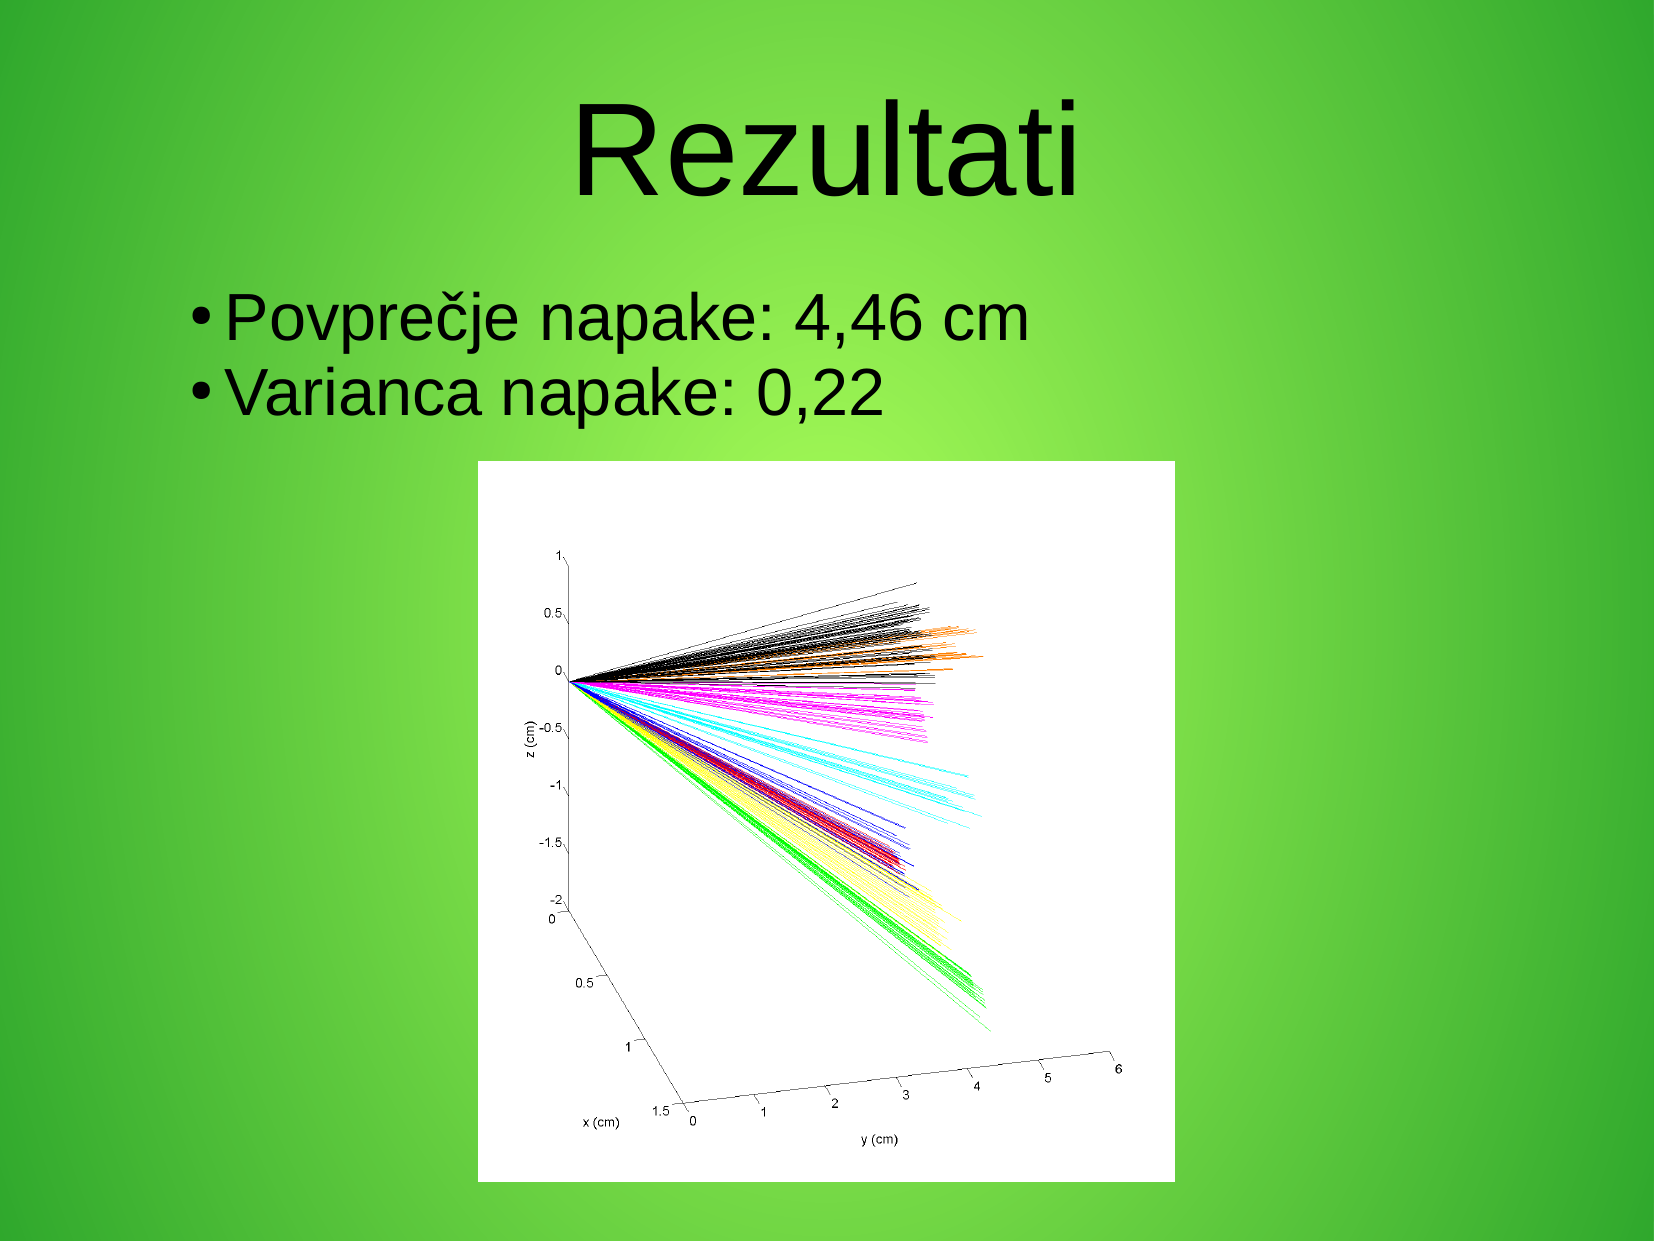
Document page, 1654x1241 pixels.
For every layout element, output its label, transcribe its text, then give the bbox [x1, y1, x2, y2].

text_box Povprečje napake: 4,46 cm Varianca napake: 0,22 [174, 272, 1051, 438]
title Rezultati [82, 47, 1571, 252]
picture [478, 461, 1175, 1182]
